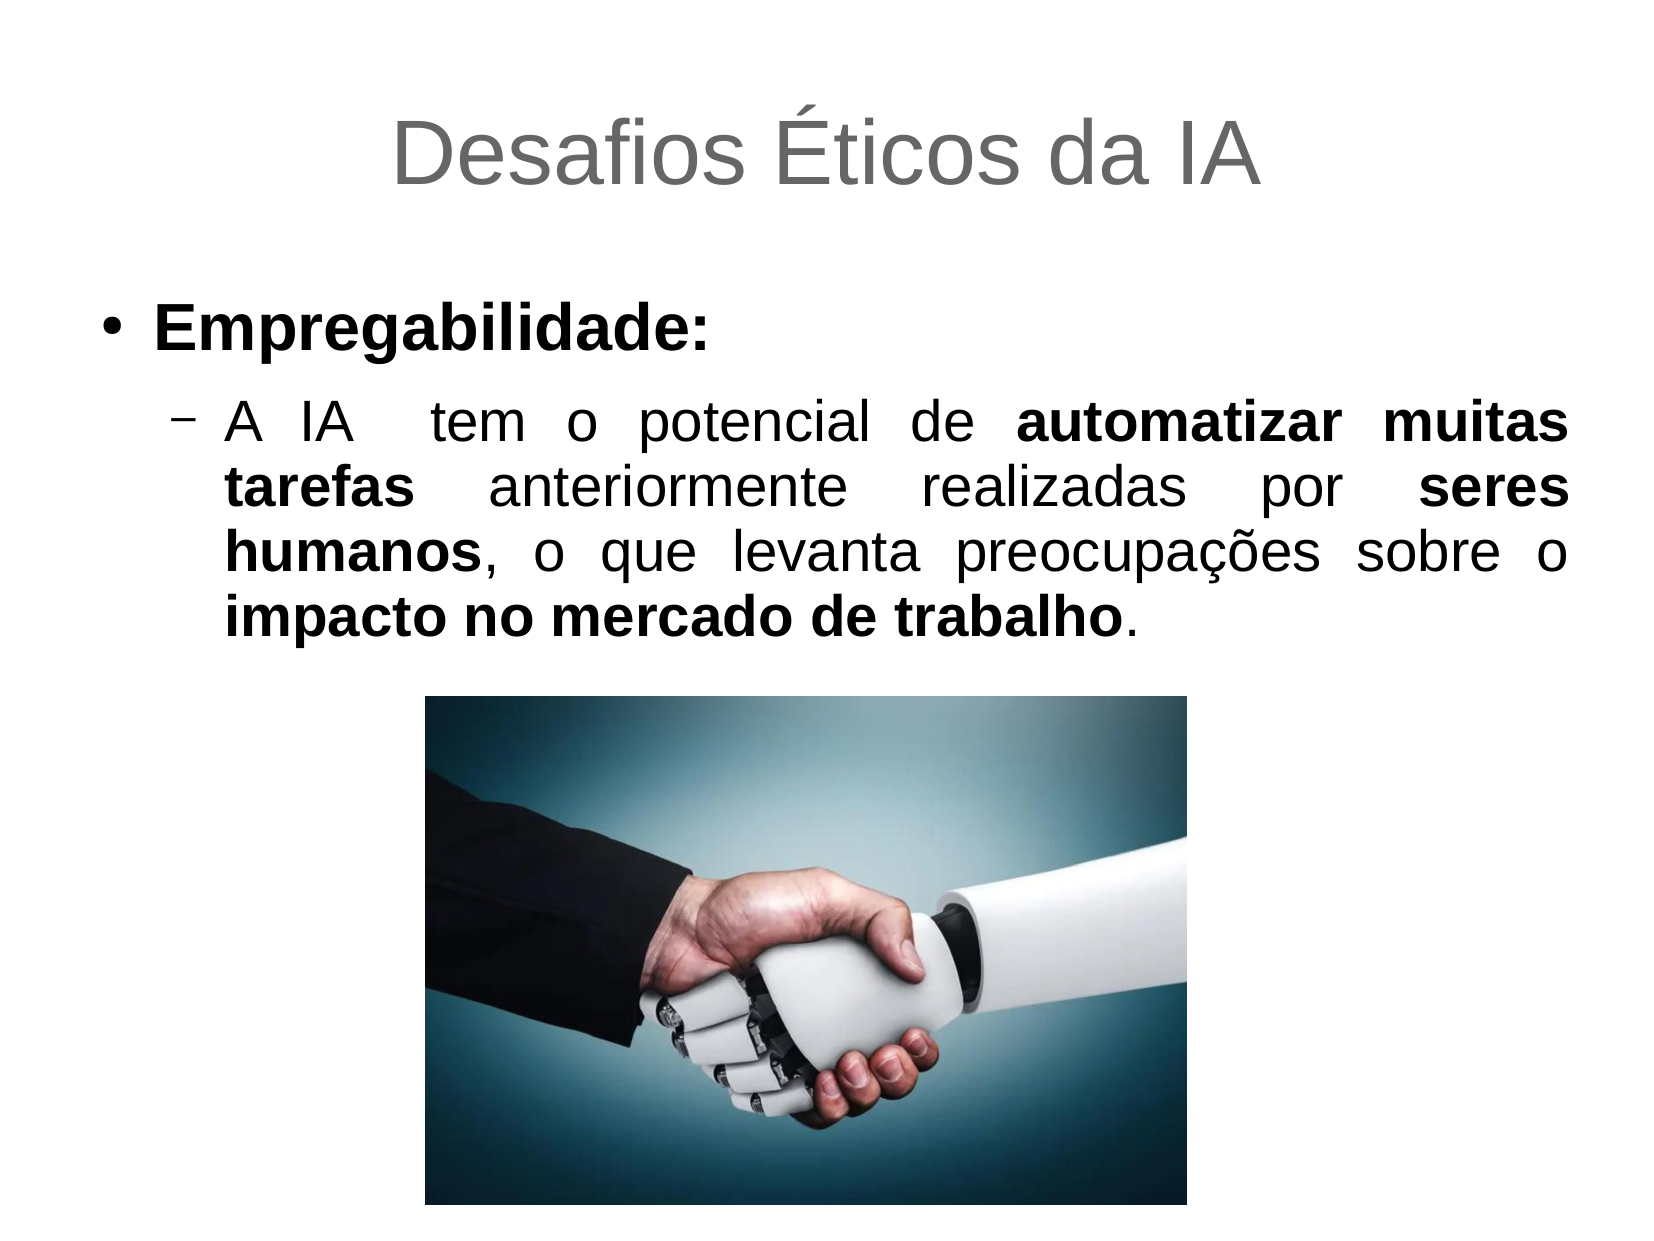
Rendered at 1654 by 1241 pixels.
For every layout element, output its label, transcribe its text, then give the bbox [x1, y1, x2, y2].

title Desafios Éticos da IA [82, 49, 1571, 257]
picture [425, 696, 1187, 1205]
list Empregabilidade: A IA tem o potencial de automatizar muitas tarefas anteriormente realizadas por seres humanos, o que levanta preocupações sobre o impacto no mercado de trabalho. [82, 290, 1571, 1134]
